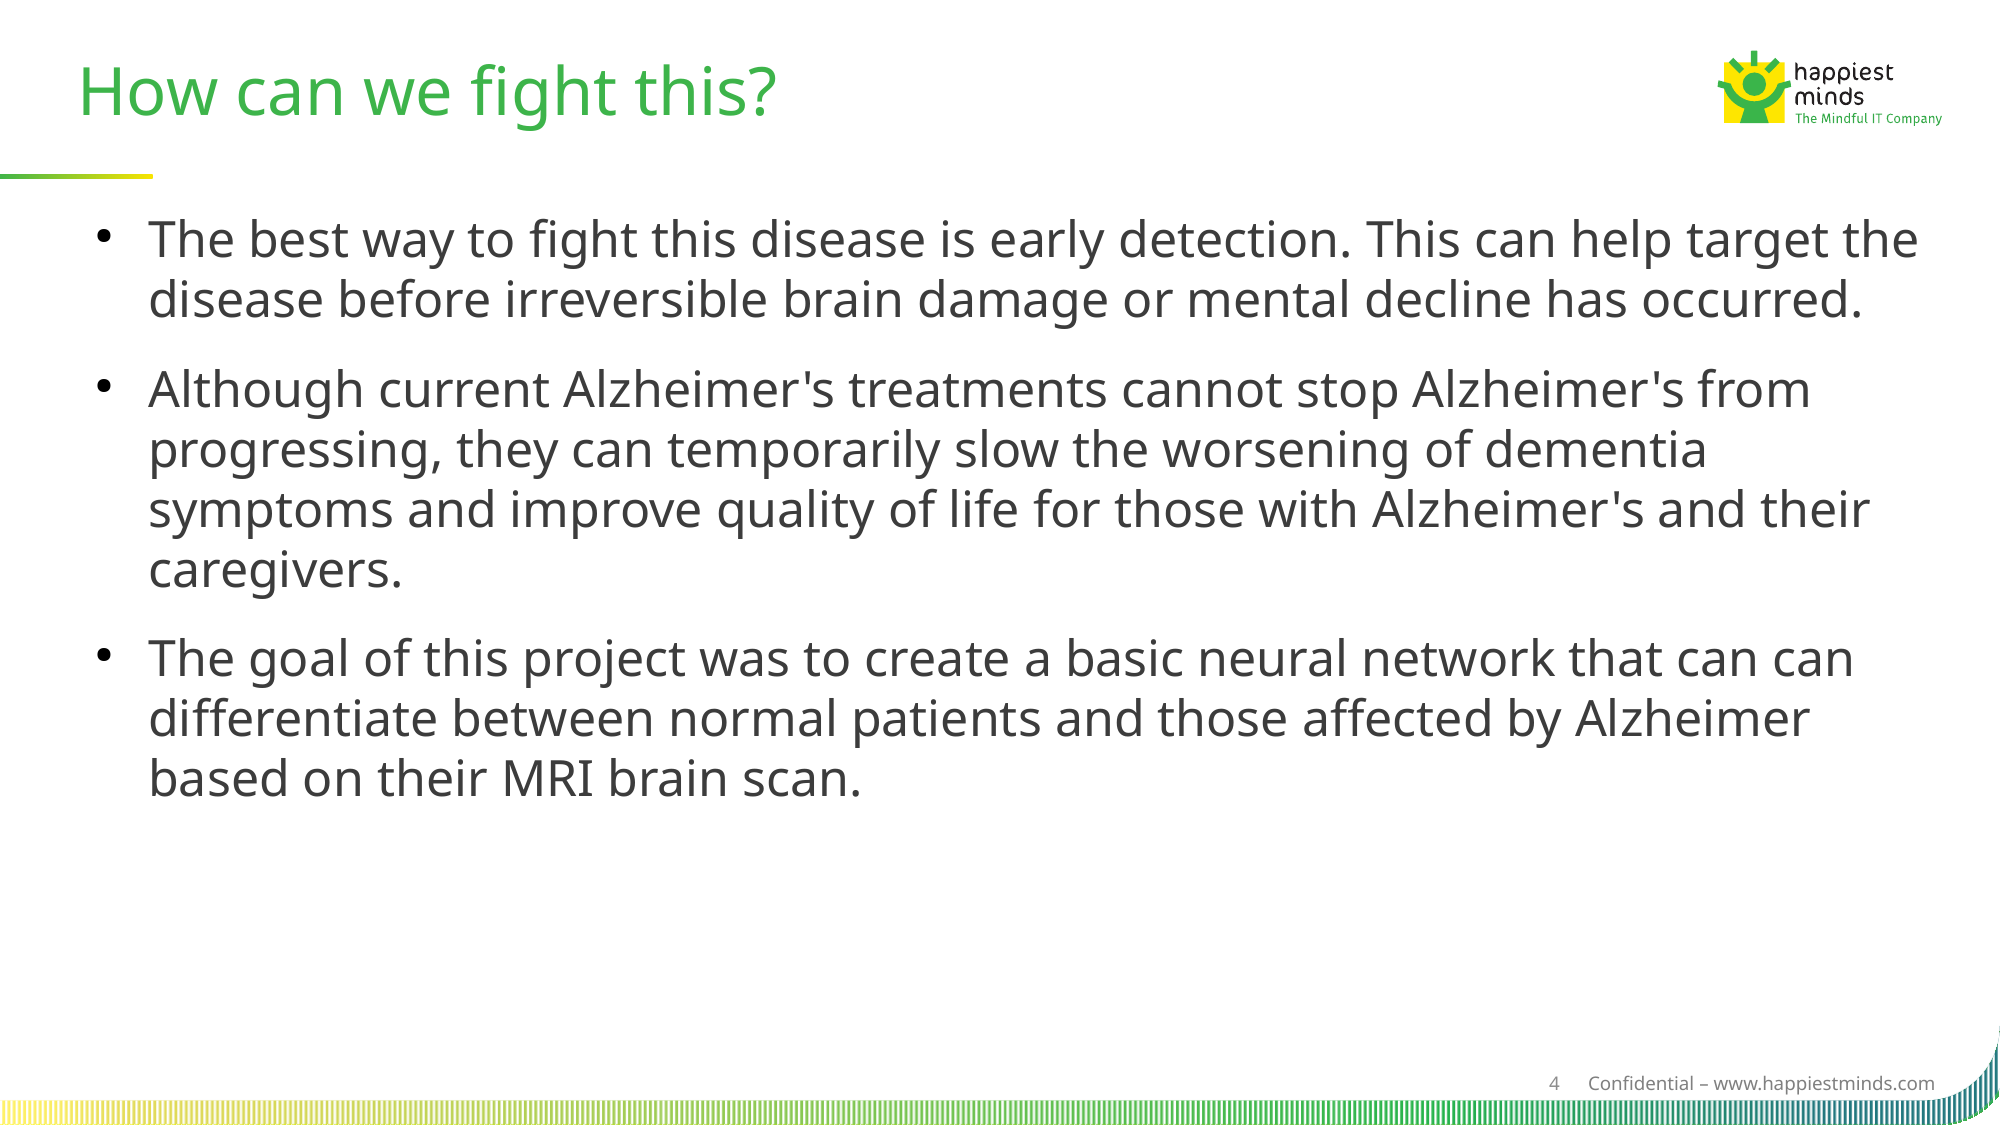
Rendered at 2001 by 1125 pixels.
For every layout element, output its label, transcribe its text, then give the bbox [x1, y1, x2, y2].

picture [0, 985, 2000, 1125]
list How can we fight this? [62, 12, 1528, 166]
list The best way to fight this disease is early detection. This can help target the disease before irreversible brain damage or mental decline has occurred. Although current Alzheimer's treatments cannot stop Alzheimer's from progressing, they can temporarily slow the worsening of dementia symptoms and improve quality of life for those with Alzheimer's and their caregivers. The goal of this project was to create a basic neural network that can can differentiate between normal patients and those affected by Alzheimer based on their MRI brain scan. [62, 200, 1938, 1029]
slide_number <number> [1124, 1054, 1575, 1115]
